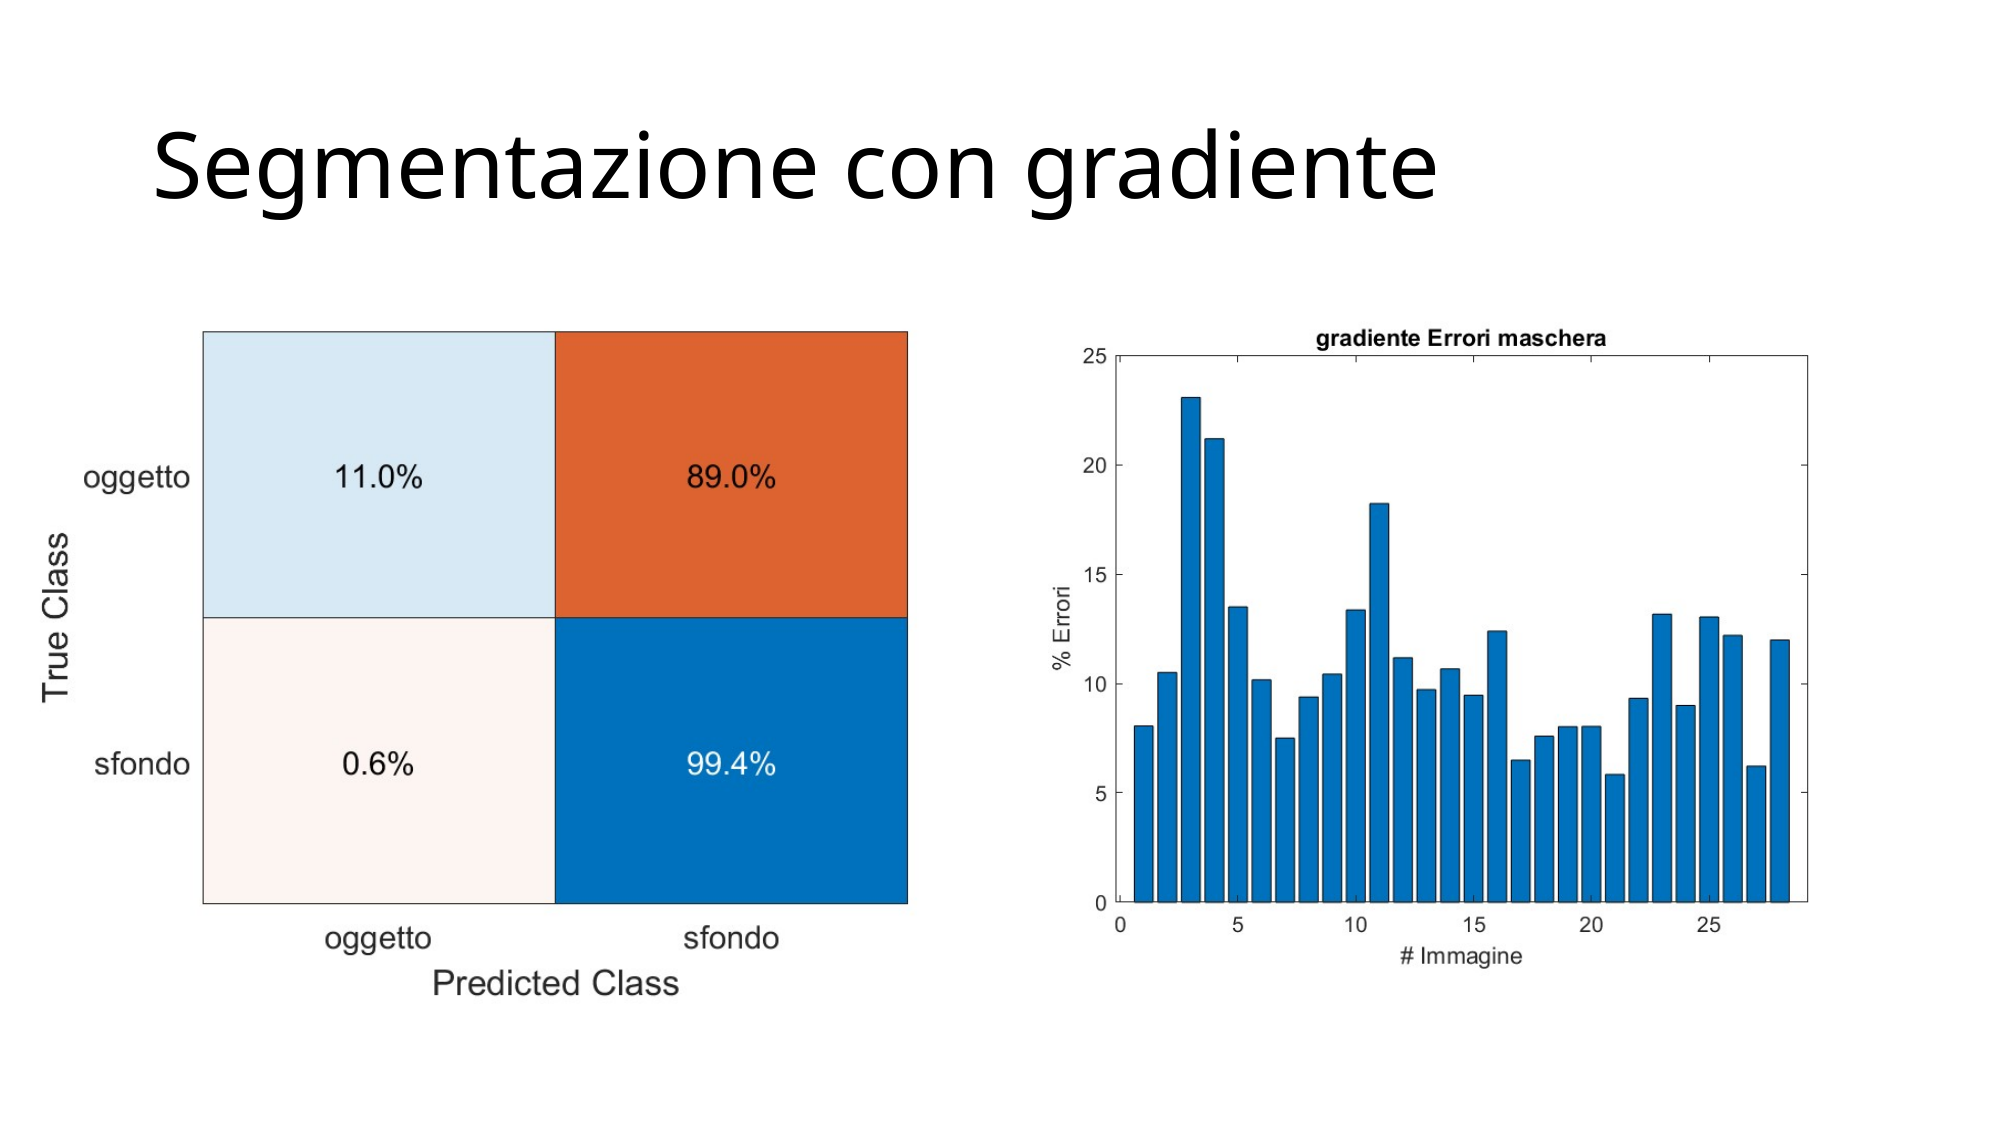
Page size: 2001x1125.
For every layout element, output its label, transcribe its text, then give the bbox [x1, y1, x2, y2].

title Segmentazione con gradiente [137, 59, 1863, 278]
picture [31, 277, 1893, 1004]
